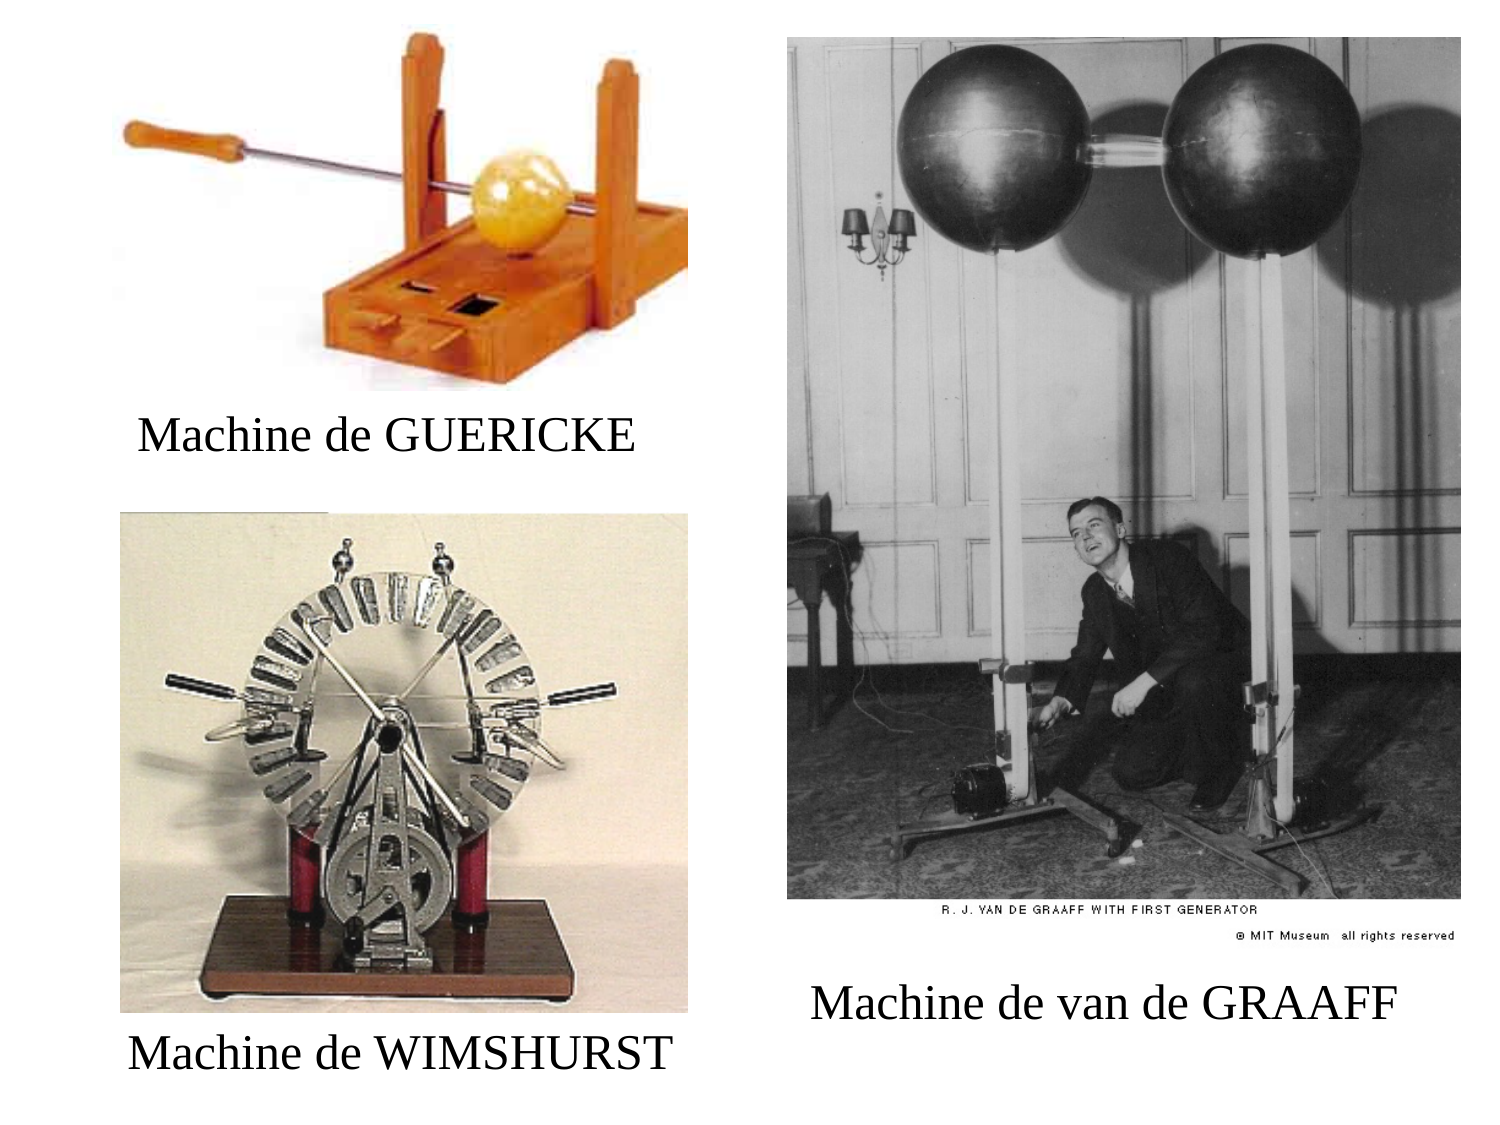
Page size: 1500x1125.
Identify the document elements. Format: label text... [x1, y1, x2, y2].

text_box Machine de GUERICKE [122, 394, 652, 470]
picture [787, 37, 1461, 963]
text_box Machine de WIMSHURST [112, 1012, 689, 1088]
text_box Machine de van de GRAAFF [795, 962, 1414, 1038]
picture [112, 24, 688, 391]
picture [120, 512, 688, 1012]
